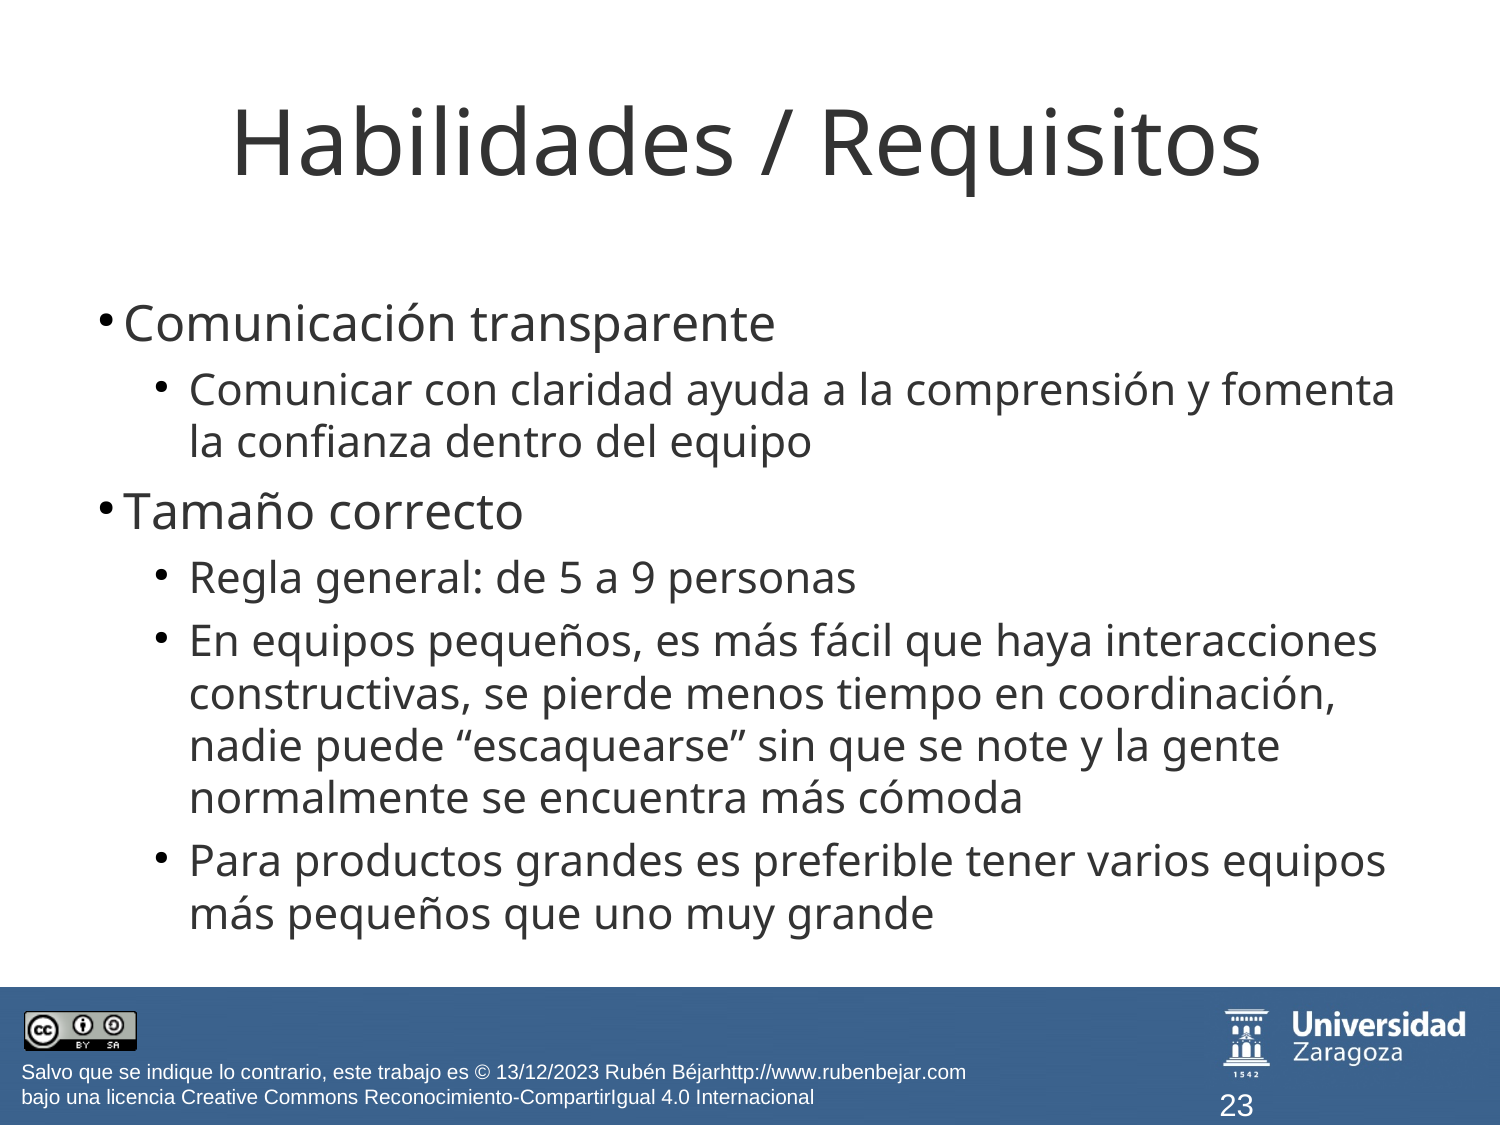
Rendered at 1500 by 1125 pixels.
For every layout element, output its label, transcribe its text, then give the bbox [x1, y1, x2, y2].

list Comunicación transparente Comunicar con claridad ayuda a la comprensión y fomenta la confianza dentro del equipo Tamaño correcto Regla general: de 5 a 9 personas En equipos pequeños, es más fácil que haya interacciones constructivas, se pierde menos tiempo en coordinación, nadie puede “escaquearse” sin que se note y la gente normalmente se encuentra más cómoda Para productos grandes es preferible tener varios equipos más pequeños que uno muy grande [82, 283, 1418, 957]
title Habilidades / Requisitos [74, 21, 1420, 257]
picture [0, 987, 1500, 1125]
